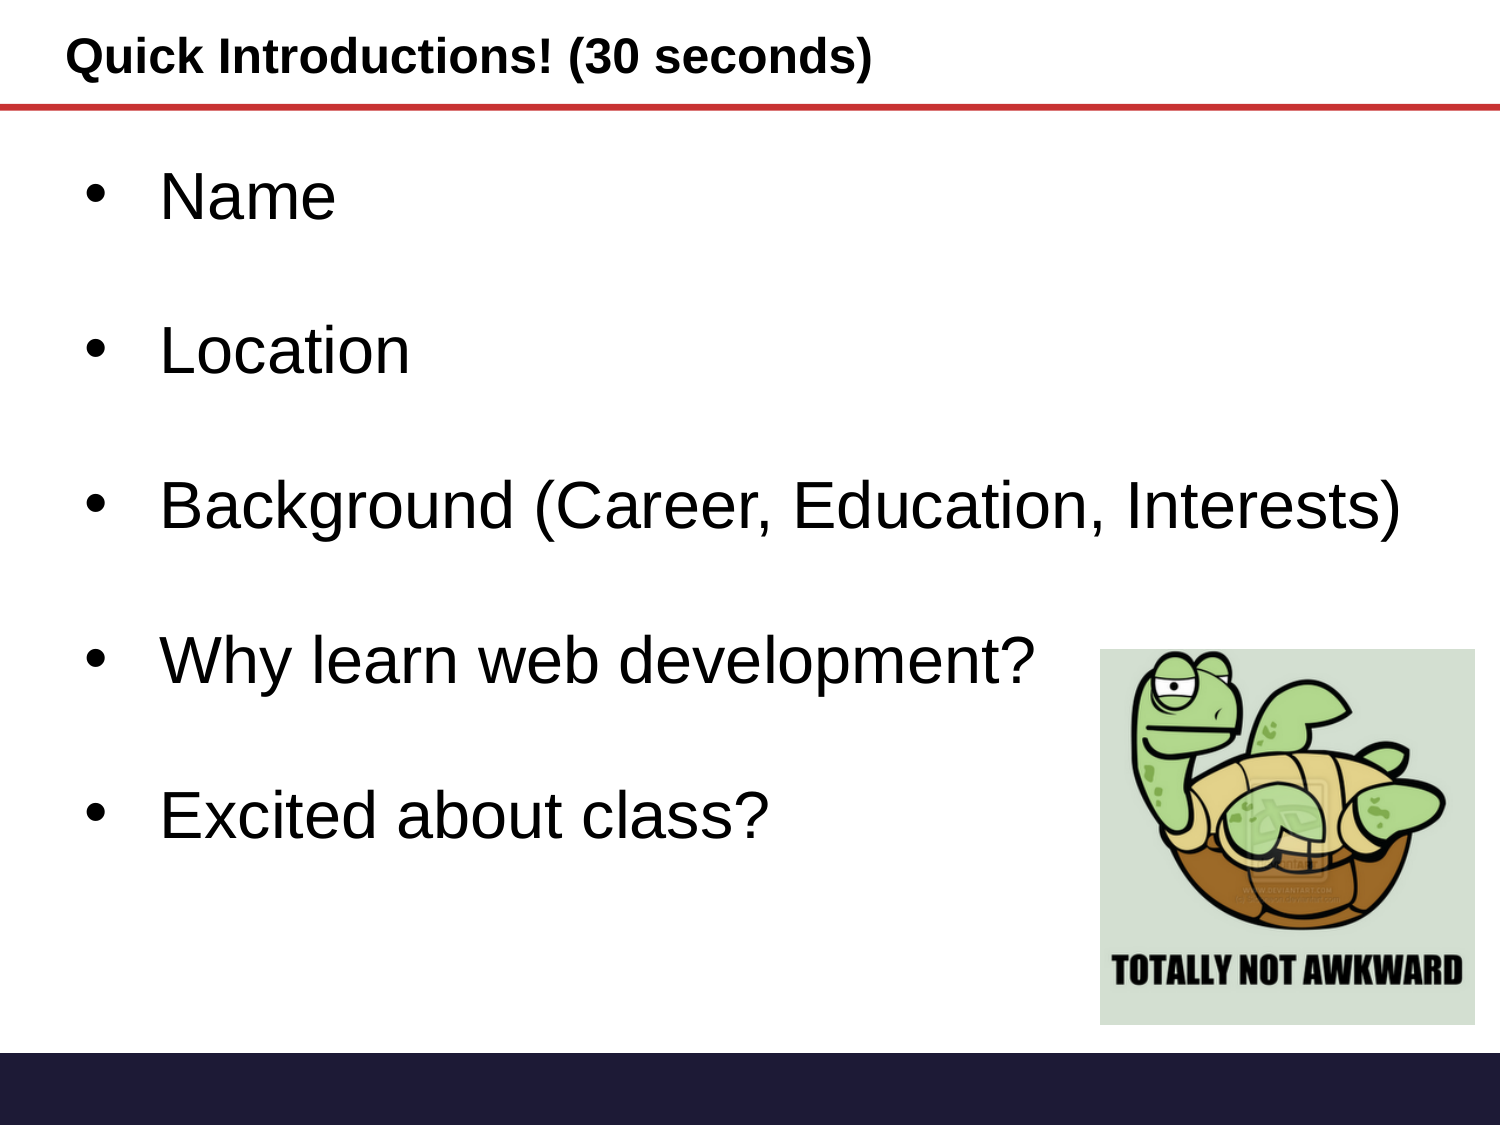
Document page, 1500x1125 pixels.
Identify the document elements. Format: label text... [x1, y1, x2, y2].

picture [1100, 875, 1475, 1025]
title Quick Introductions! (30 seconds) [50, 0, 1300, 108]
text_box Name Location Background (Career, Education, Interests) Why learn web development? Excited about class? [32, 137, 1500, 875]
